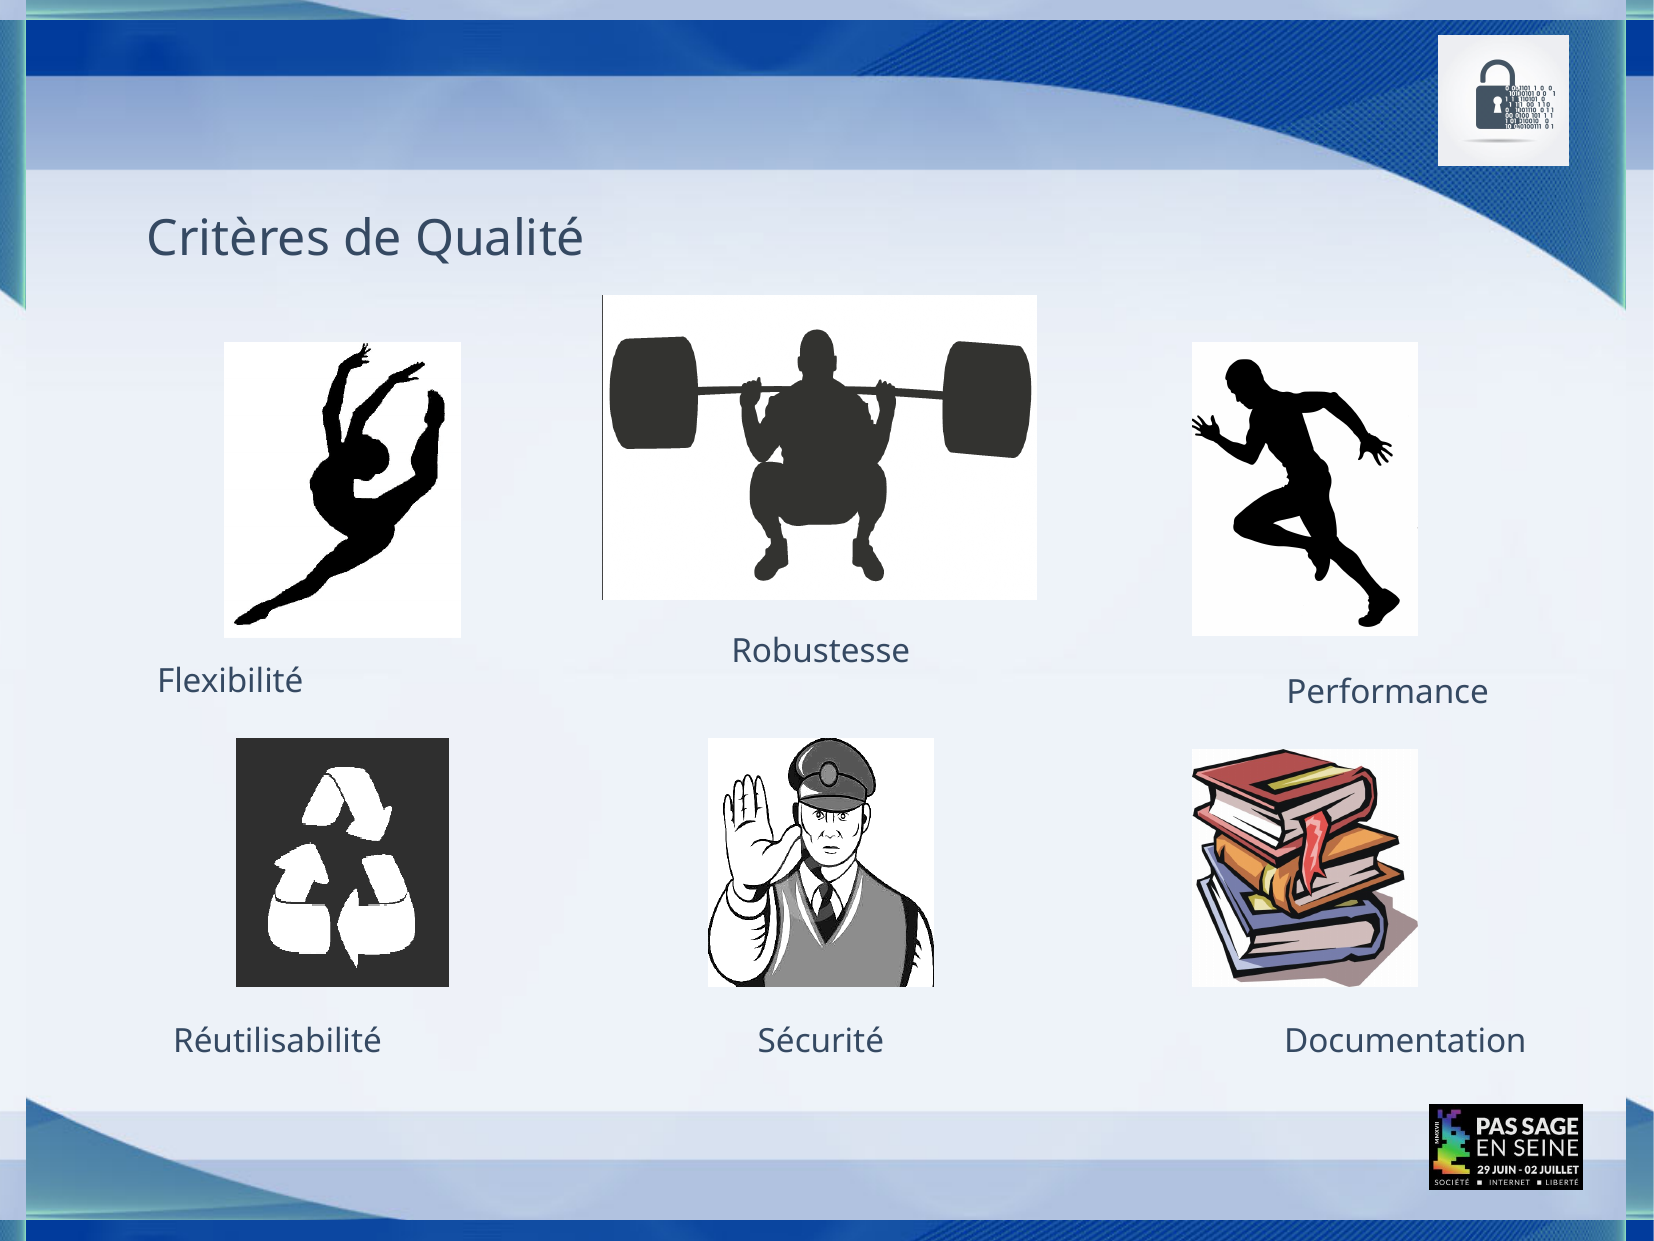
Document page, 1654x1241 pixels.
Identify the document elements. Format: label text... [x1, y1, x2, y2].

title Flexibilité [129, 649, 331, 709]
title Documentation [1263, 1009, 1548, 1069]
title Performance [1251, 661, 1524, 721]
title Sécurité [708, 1009, 934, 1069]
title Critères de Qualité [59, 188, 674, 284]
title Réutilisabilité [141, 1009, 414, 1069]
picture [0, 0, 1654, 1241]
title Robustesse [685, 614, 957, 686]
